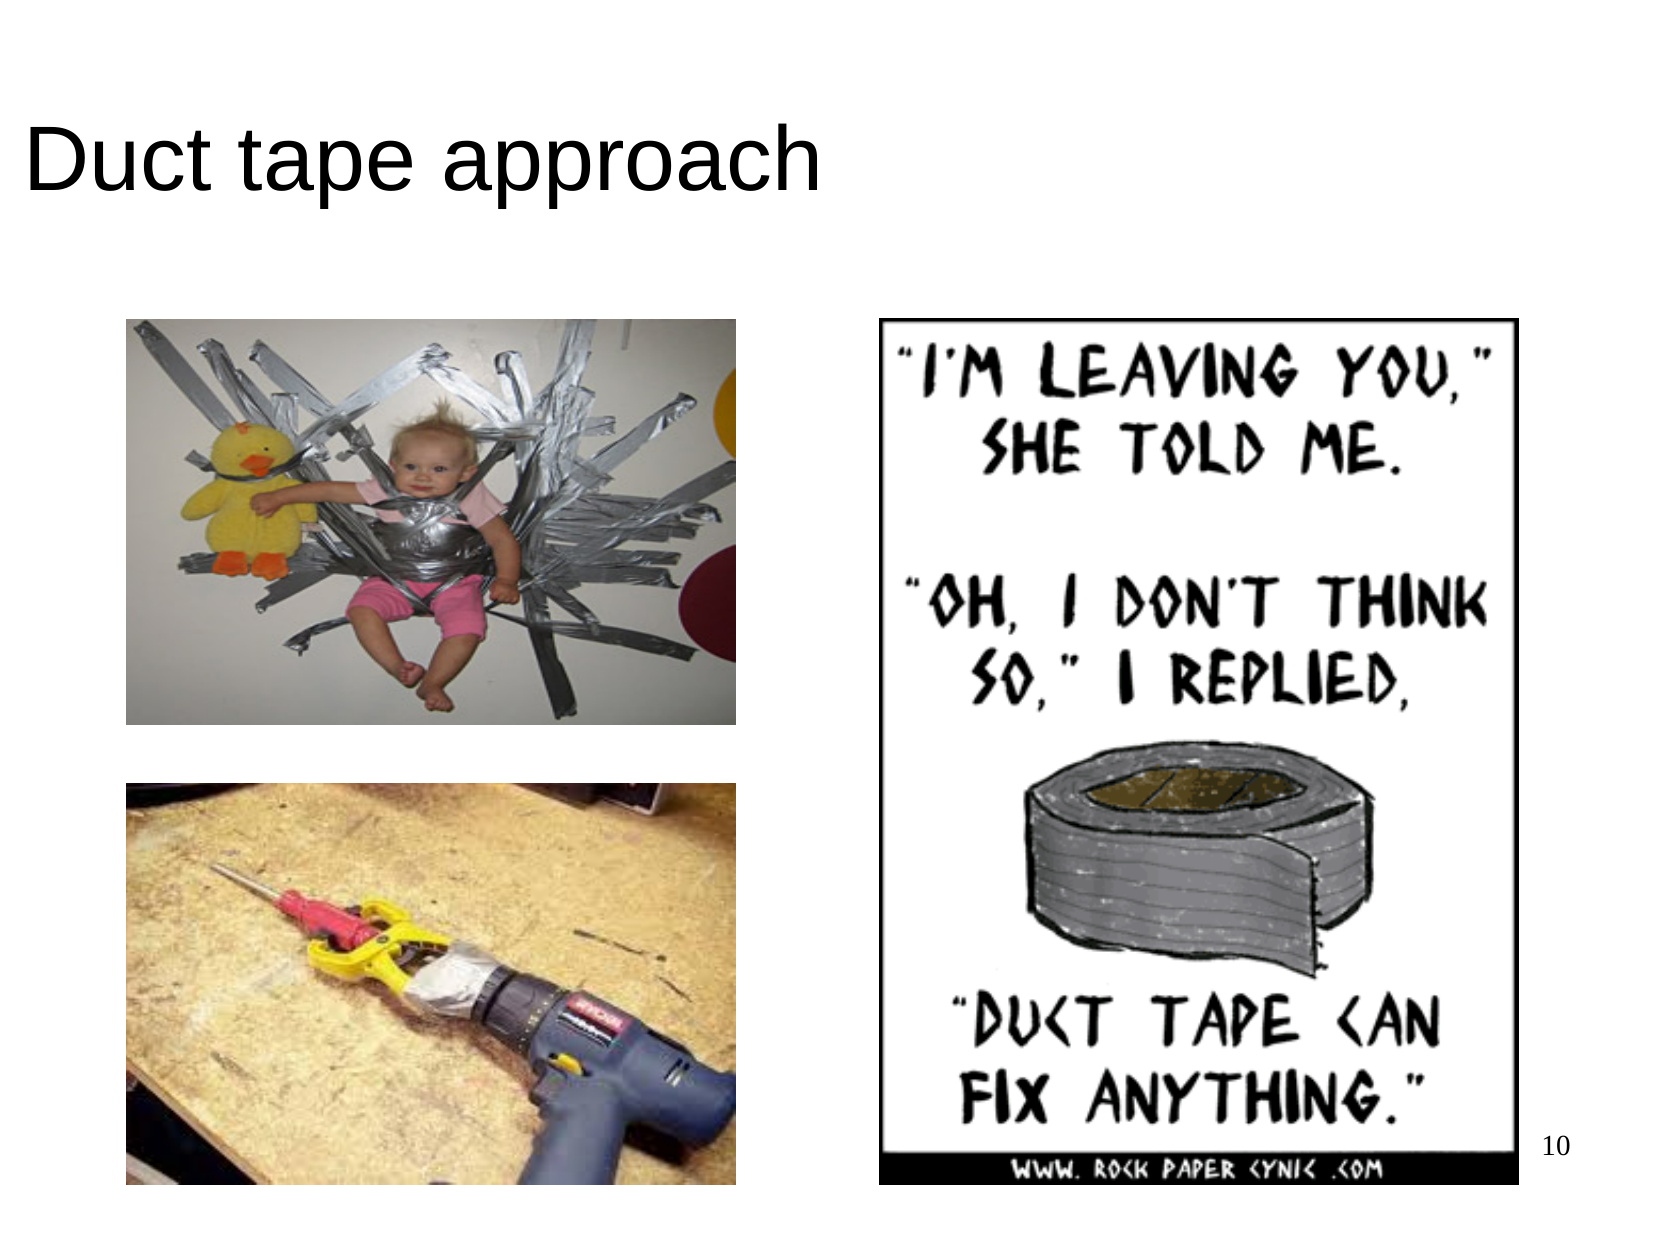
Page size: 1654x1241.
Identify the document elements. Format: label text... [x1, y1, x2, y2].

picture [126, 783, 736, 1186]
picture [126, 319, 736, 725]
picture [879, 318, 1519, 1186]
title Duct tape approach [23, 55, 1512, 263]
